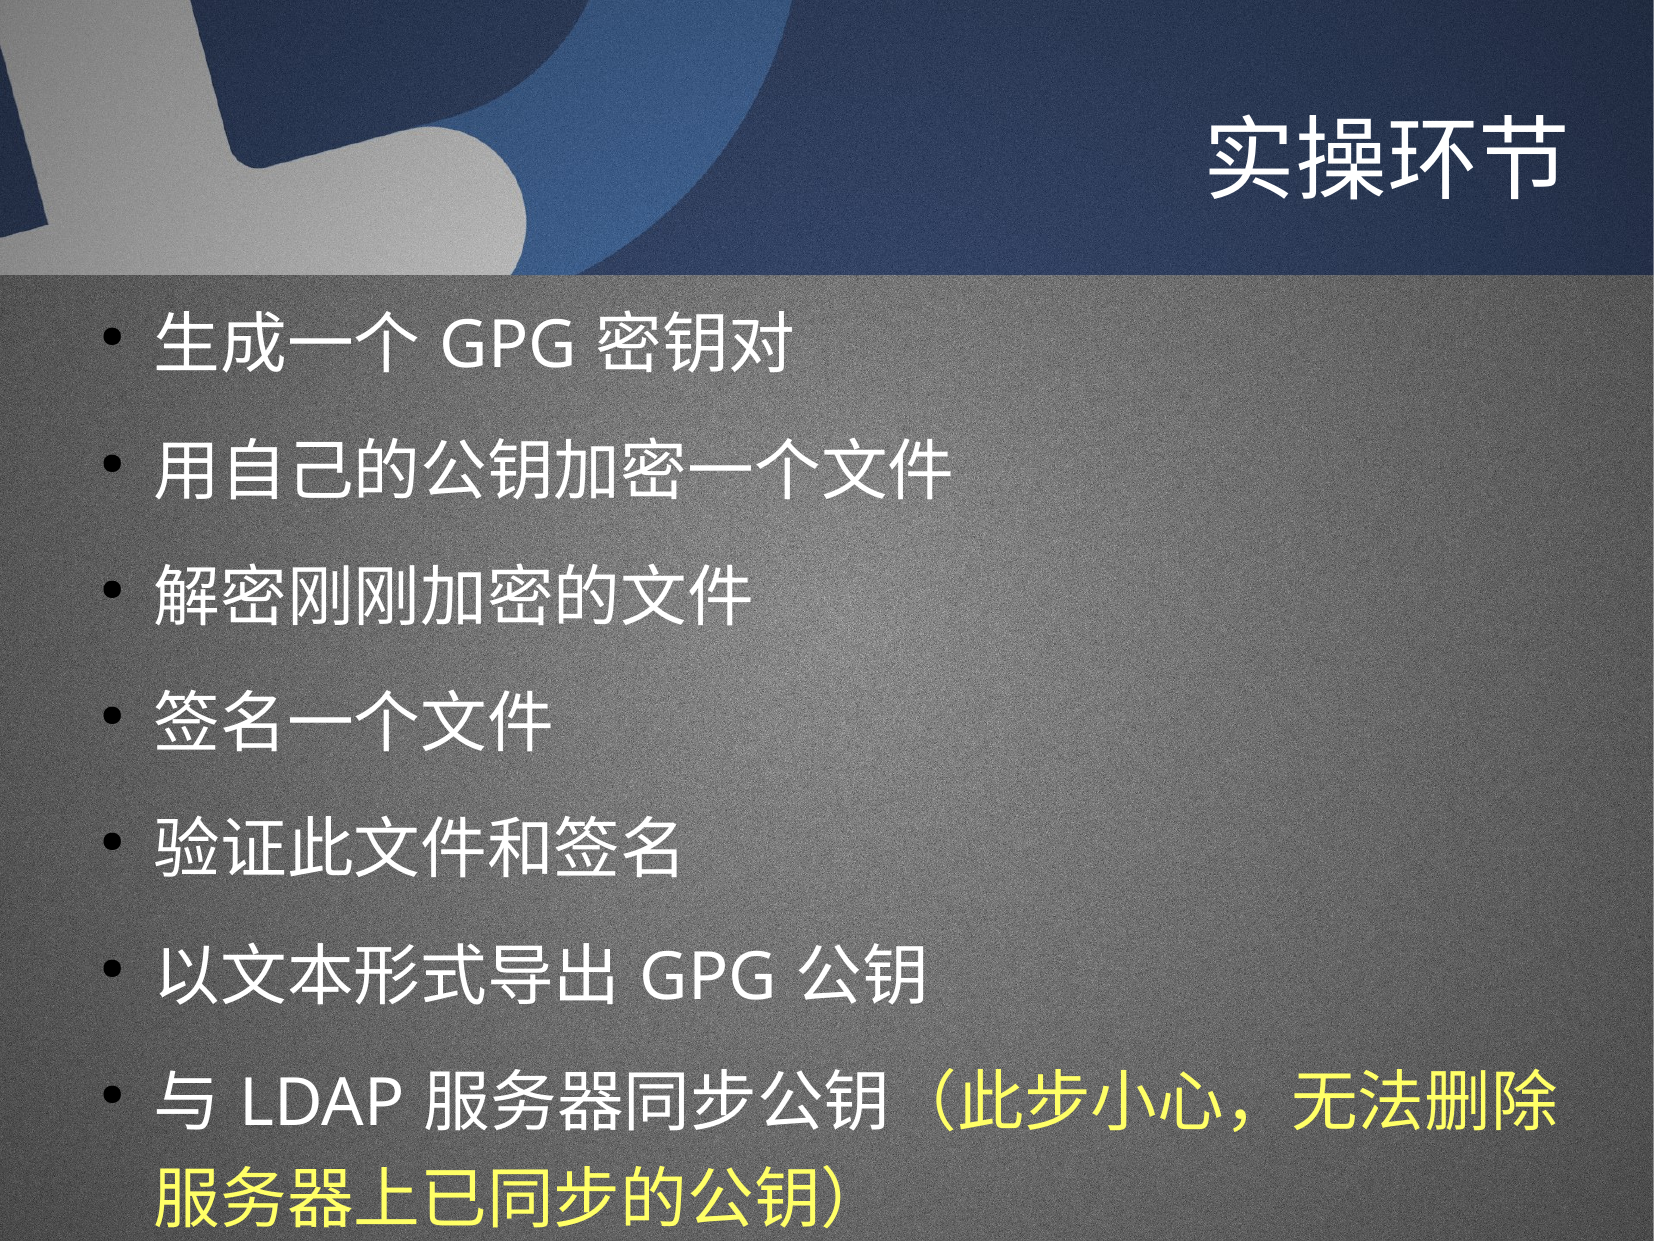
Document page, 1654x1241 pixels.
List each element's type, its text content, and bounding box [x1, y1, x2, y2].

list 生成一个GPG密钥对 用自己的公钥加密一个文件 解密刚刚加密的文件 签名一个文件 验证此文件和签名 以文本形式导出GPG公钥 与LDAP服务器同步公钥（此步小心，无法删除服务器上已同步的公钥） https://keys.fedoraproject.org/ [82, 290, 1571, 1109]
picture [0, 0, 1654, 1241]
title 实操环节 [82, 49, 1571, 257]
